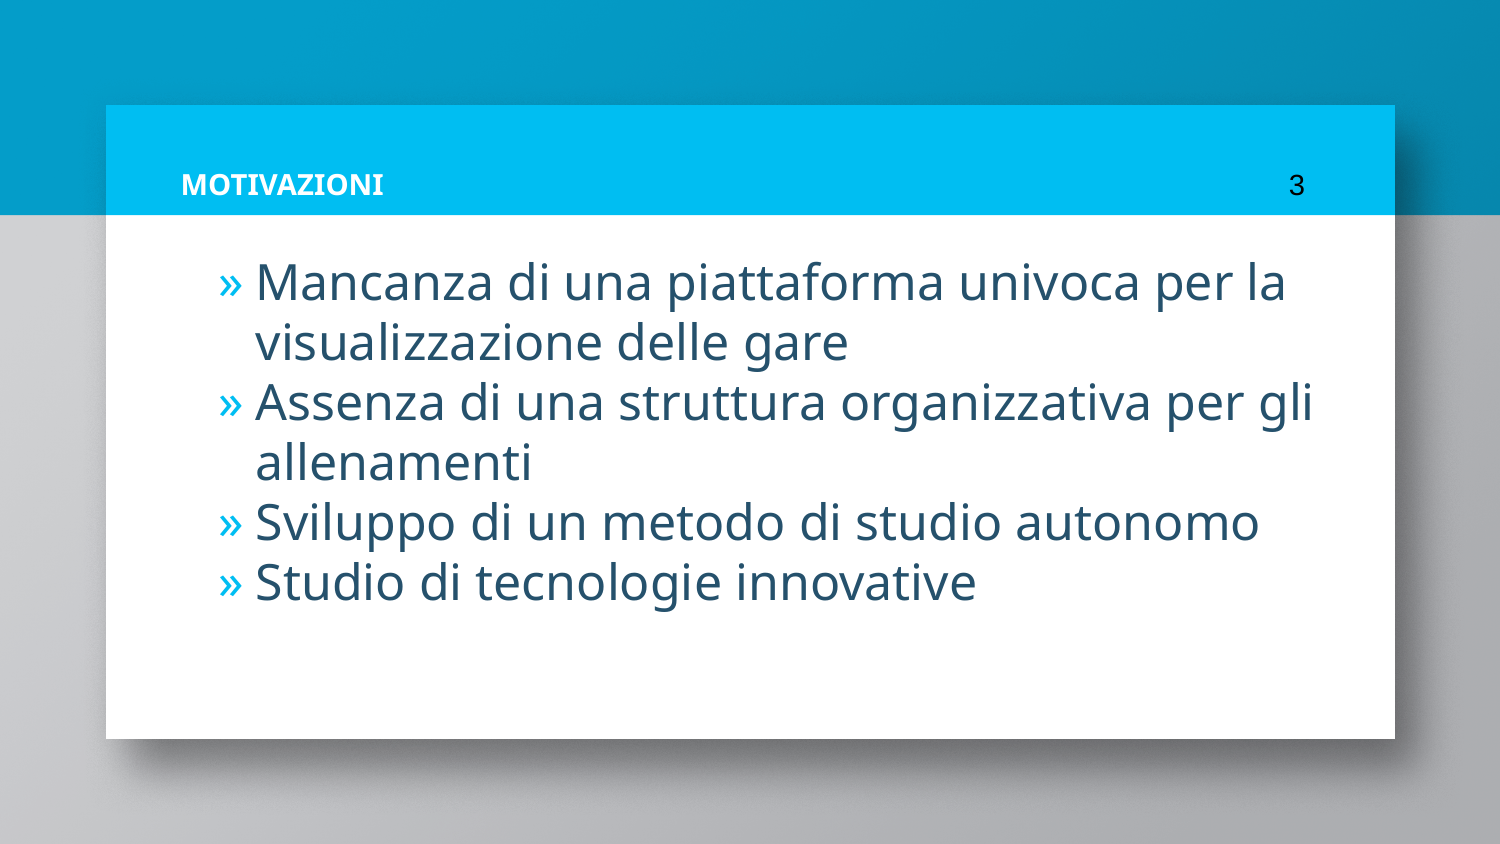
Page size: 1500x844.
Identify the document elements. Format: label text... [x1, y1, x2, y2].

title MOTIVAZIONI [165, 106, 1273, 217]
list Mancanza di una piattaforma univoca per la visualizzazione delle gare Assenza di una struttura organizzativa per gli allenamenti Sviluppo di un metodo di studio autonomo Studio di tecnologie innovative [165, 235, 1336, 692]
picture [0, 216, 1500, 844]
slide_number <numero> [1273, 106, 1364, 217]
